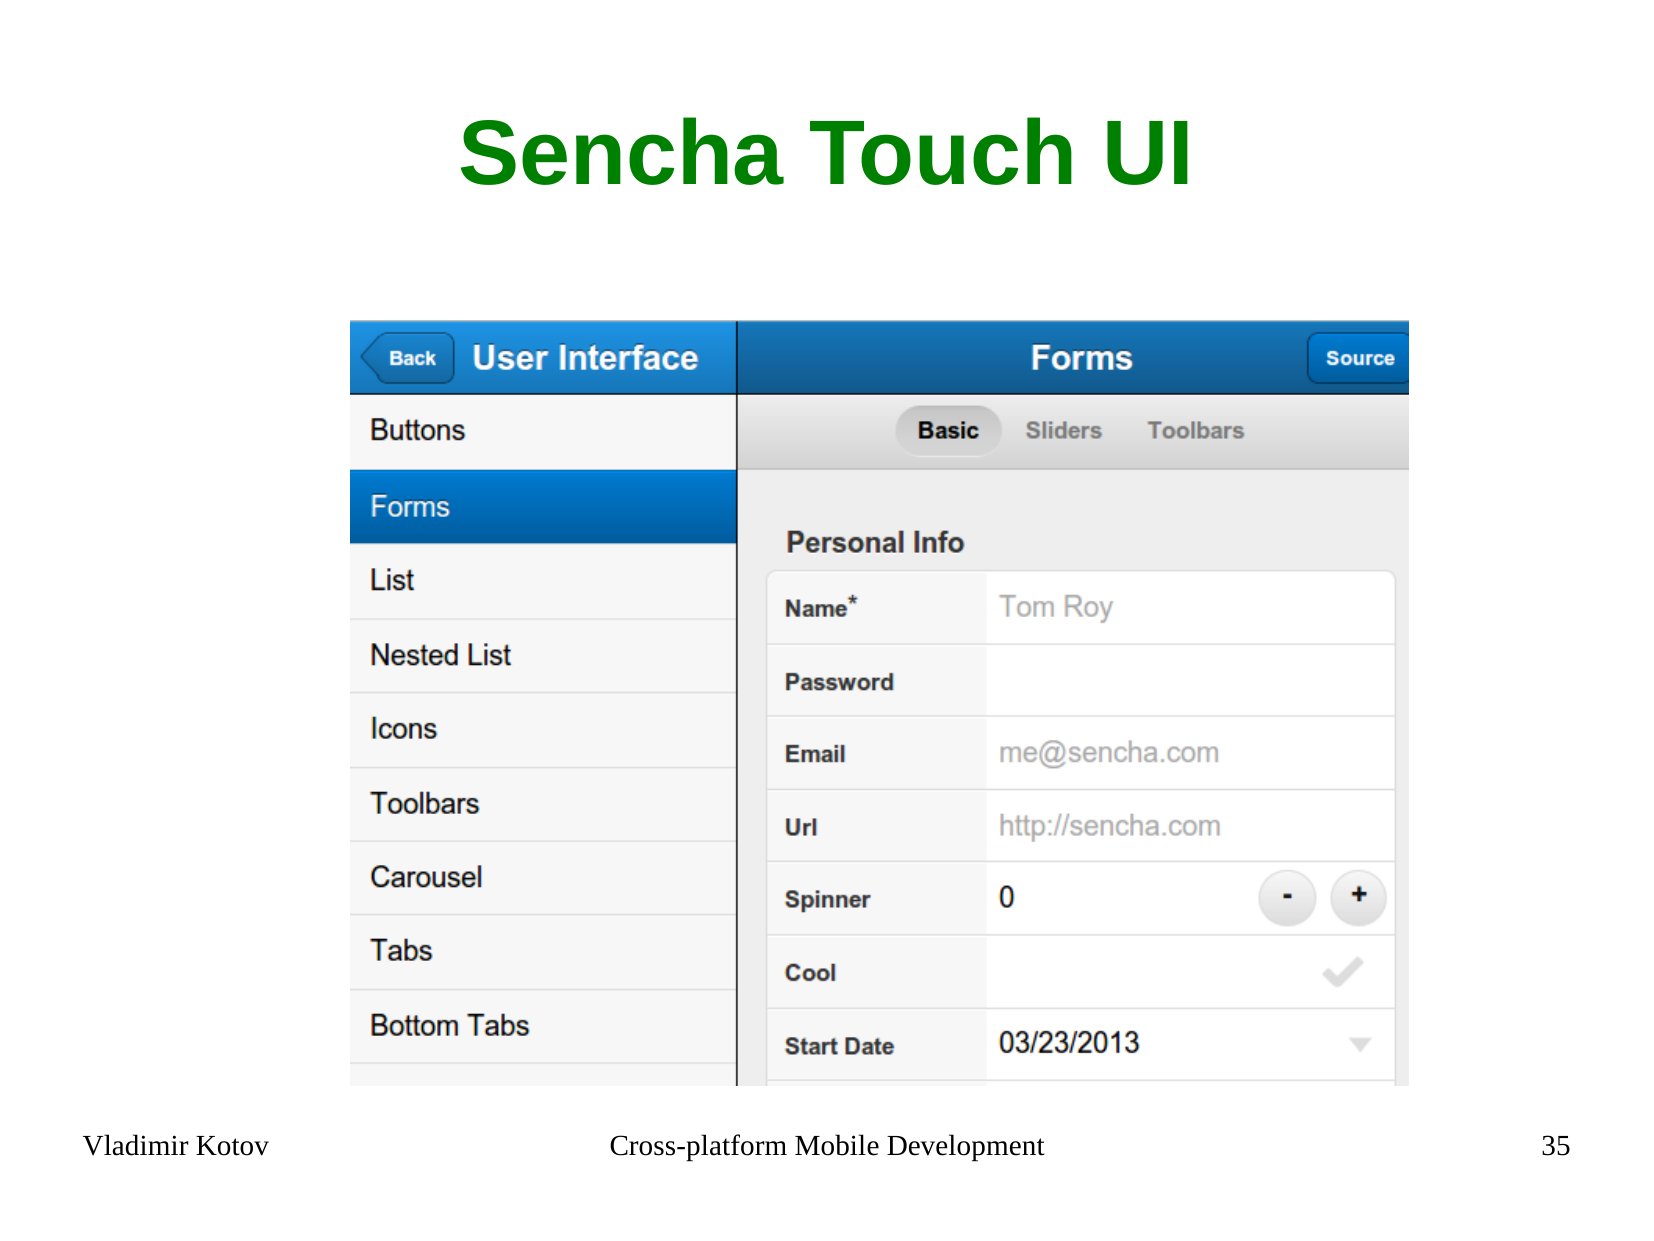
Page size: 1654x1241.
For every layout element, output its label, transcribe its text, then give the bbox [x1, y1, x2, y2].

picture [350, 320, 1409, 1086]
title Sencha Touch UI [82, 56, 1571, 250]
